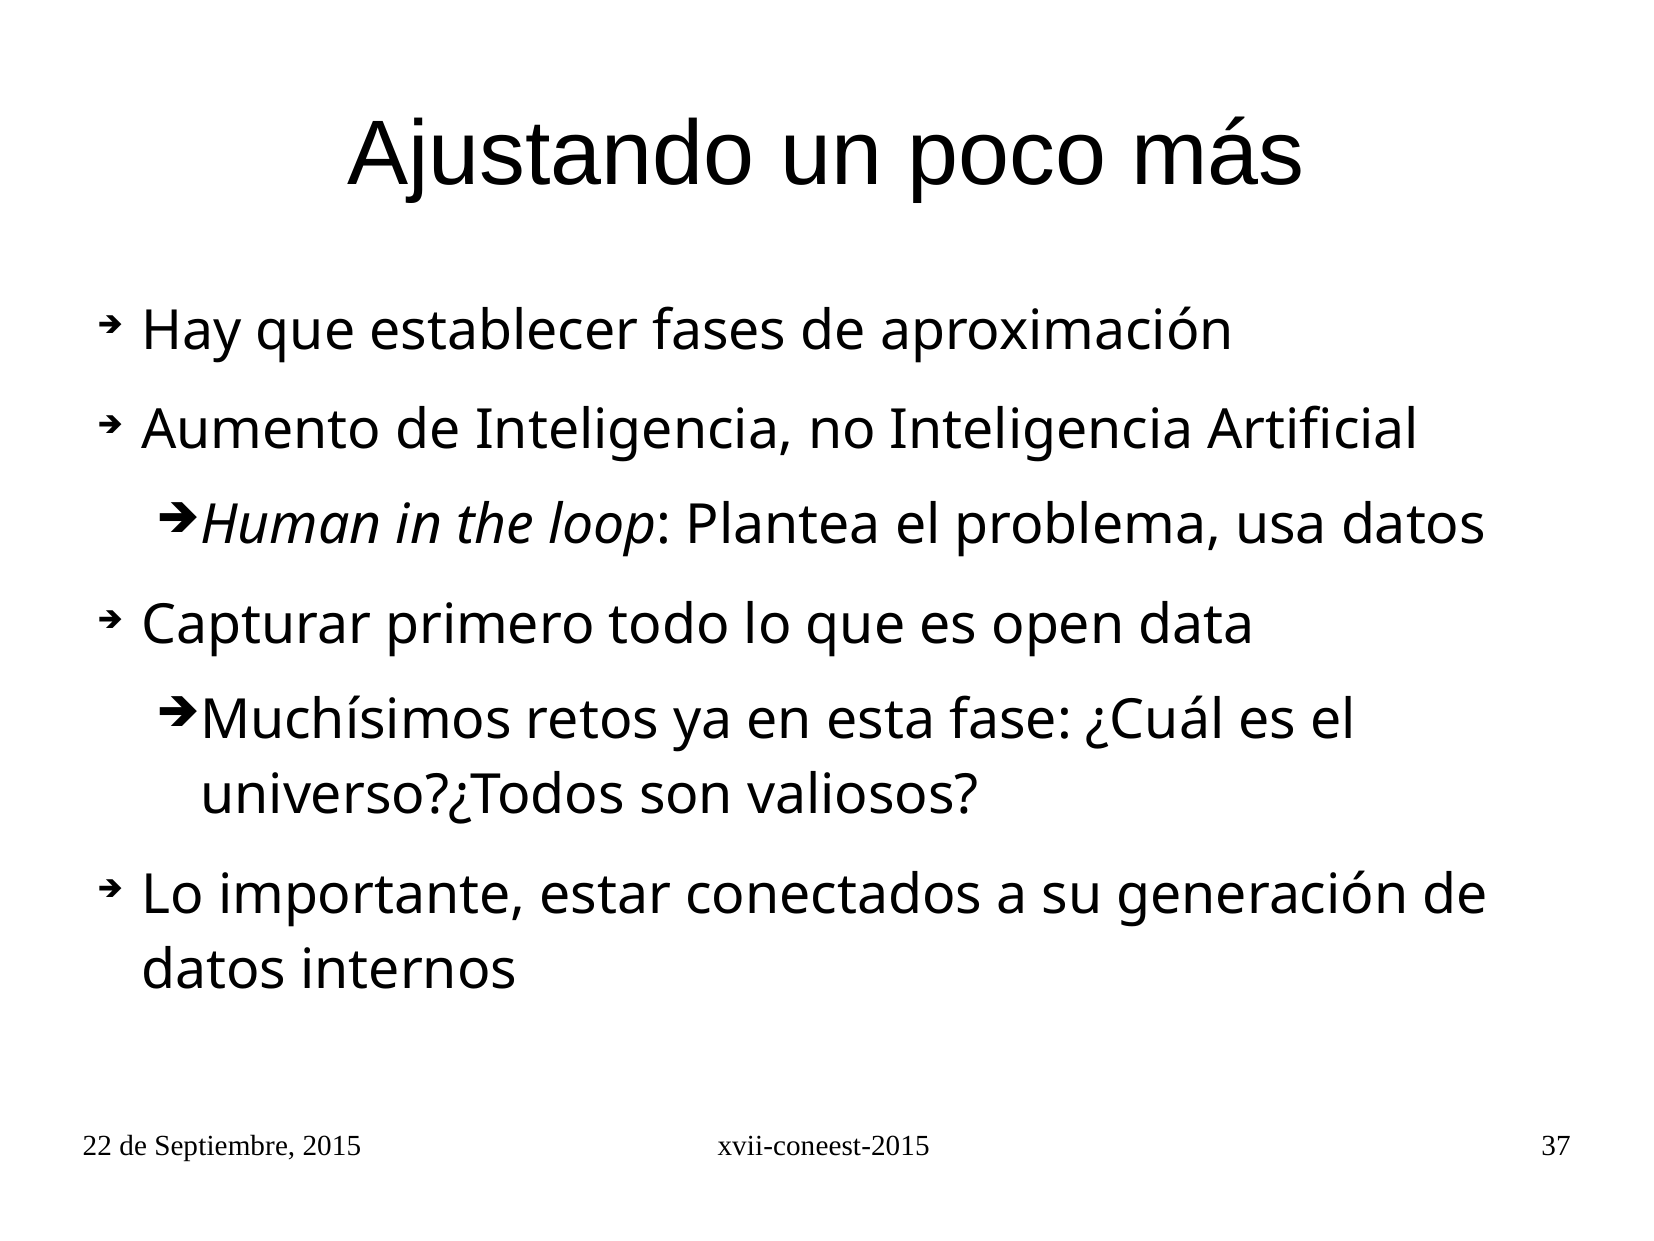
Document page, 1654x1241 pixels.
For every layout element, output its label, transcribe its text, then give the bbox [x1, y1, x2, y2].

list Hay que establecer fases de aproximación Aumento de Inteligencia, no Inteligencia Artificial Human in the loop: Plantea el problema, usa datos Capturar primero todo lo que es open data Muchísimos retos ya en esta fase: ¿Cuál es el universo?¿Todos son valiosos? Lo importante, estar conectados a su generación de datos internos [82, 290, 1571, 1010]
title Ajustando un poco más [82, 49, 1571, 257]
